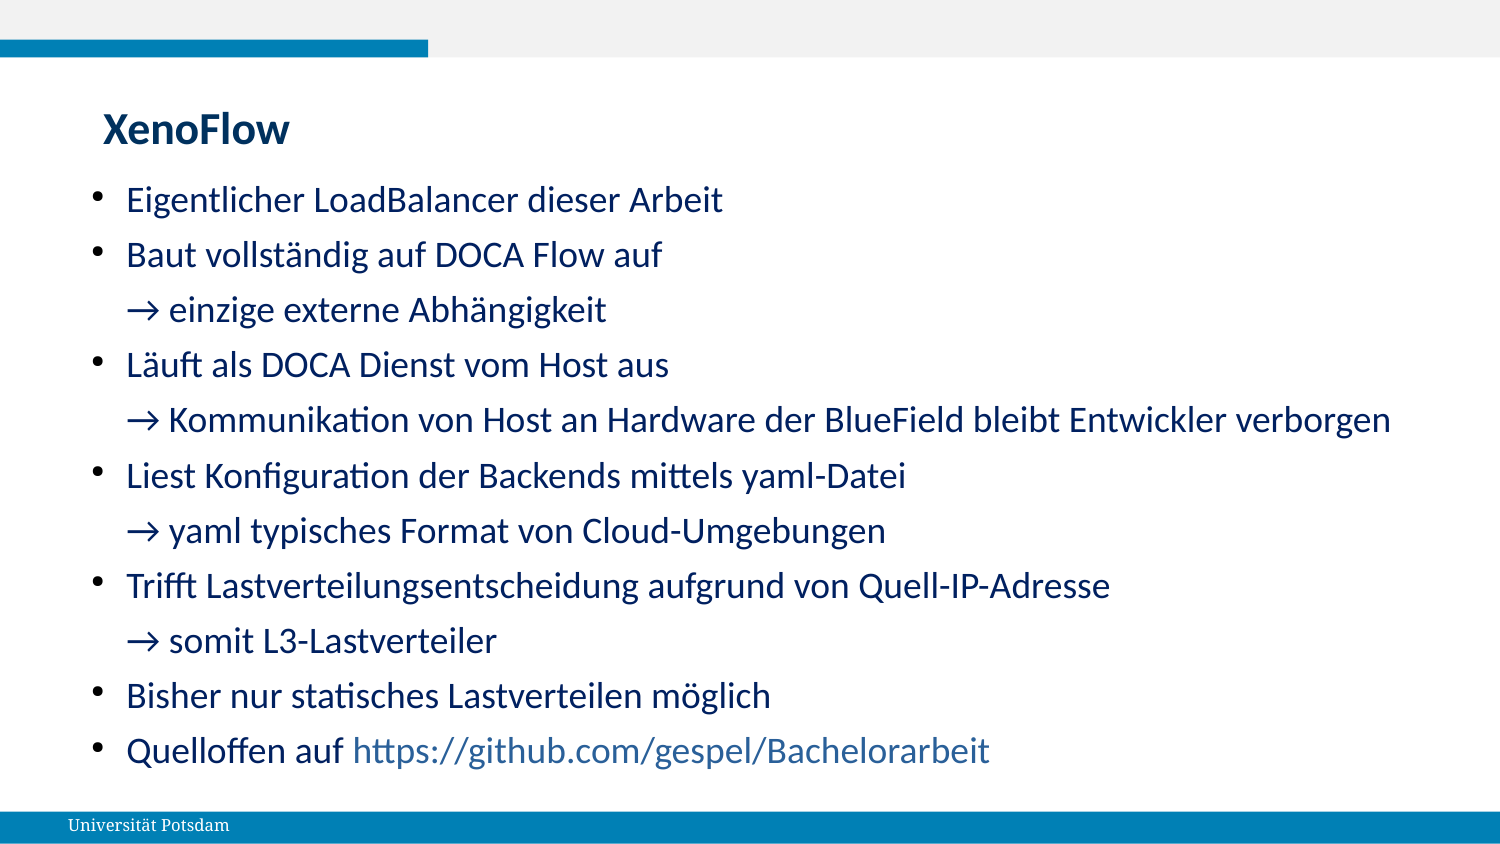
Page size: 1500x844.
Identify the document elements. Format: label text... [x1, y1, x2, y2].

title XenoFlow [88, 111, 1418, 142]
text_box Eigentlicher LoadBalancer dieser Arbeit Baut vollständig auf DOCA Flow auf → einzige externe Abhängigkeit Läuft als DOCA Dienst vom Host aus → Kommunikation von Host an Hardware der BlueField bleibt Entwickler verborgen Liest Konfiguration der Backends mittels yaml-Datei → yaml typisches Format von Cloud-Umgebungen Trifft Lastverteilungsentscheidung aufgrund von Quell-IP-Adresse → somit L3-Lastverteiler Bisher nur statisches Lastverteilen möglich Quelloffen auf https://github.com/gespel/Bachelorarbeit [76, 167, 1418, 798]
